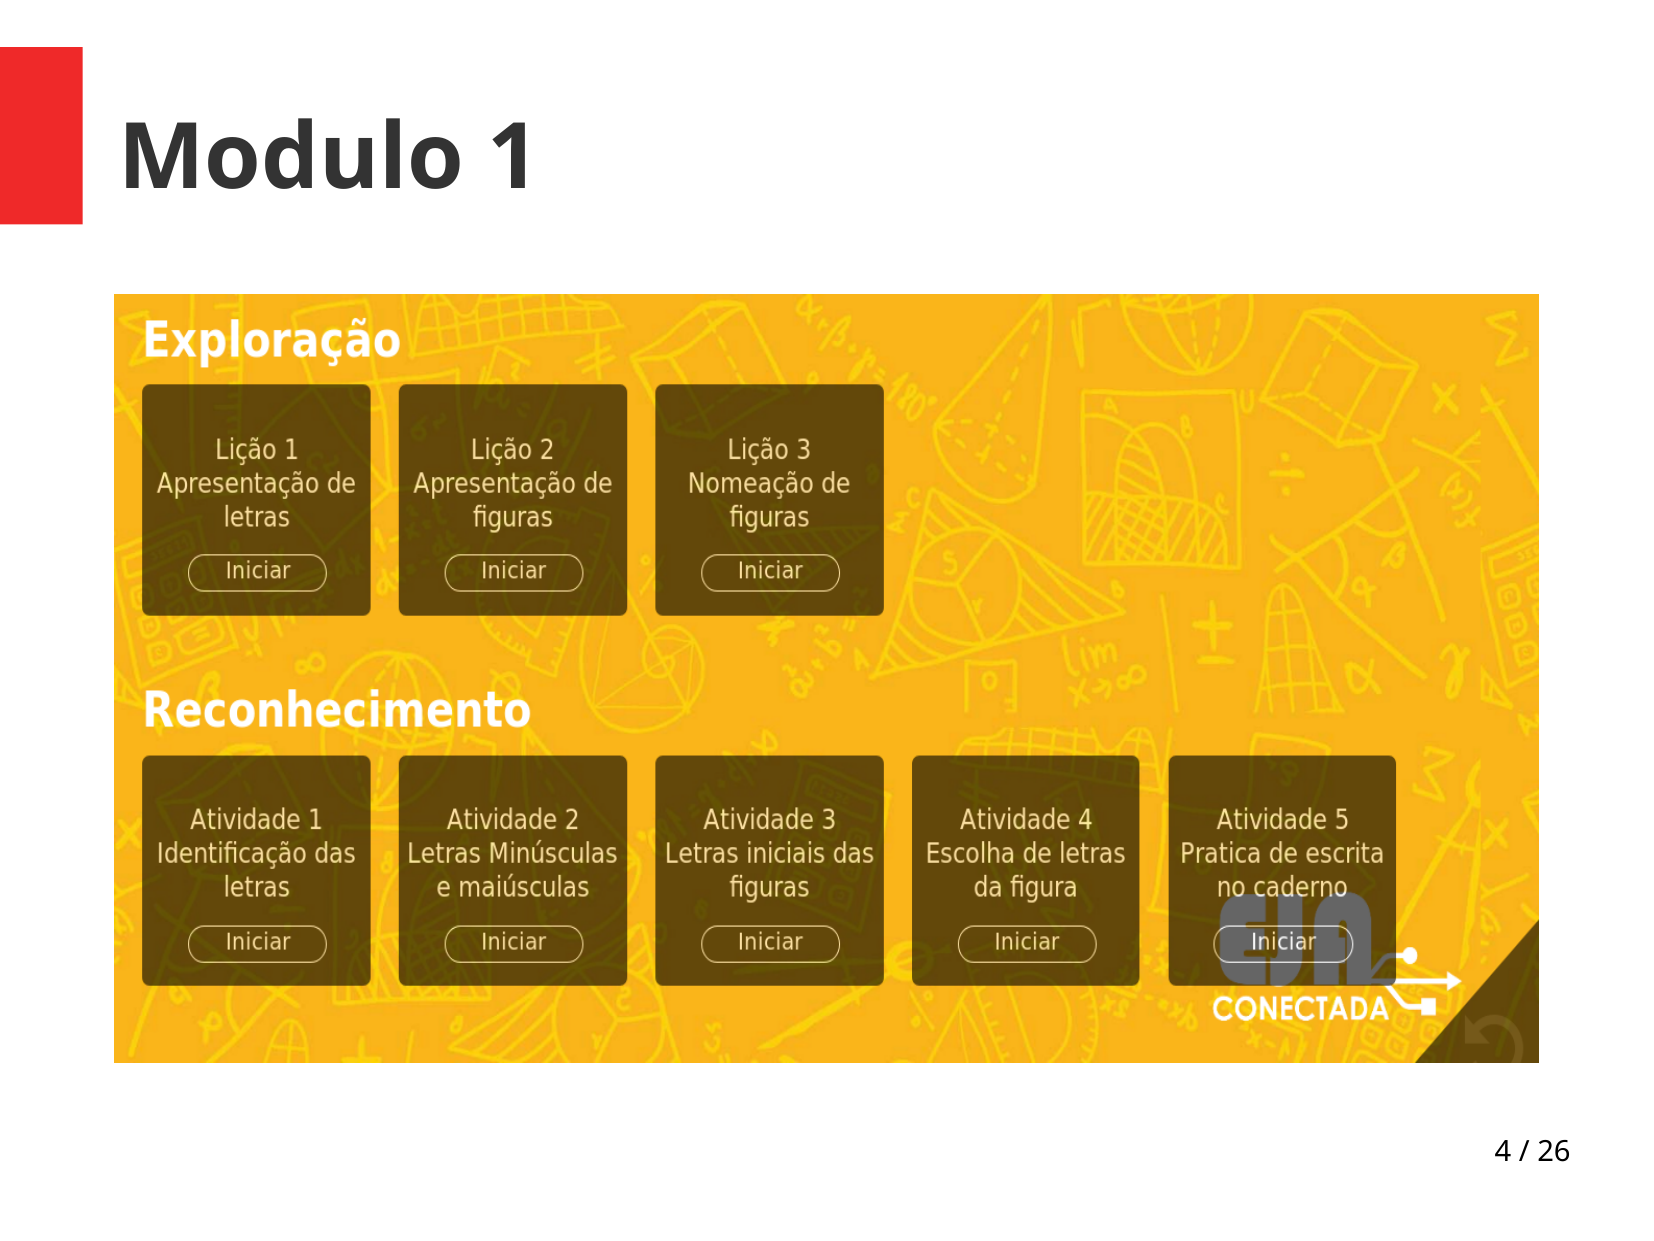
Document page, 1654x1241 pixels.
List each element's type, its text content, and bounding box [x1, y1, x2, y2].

title Modulo 1 [118, 49, 1571, 257]
picture [114, 294, 1539, 1063]
